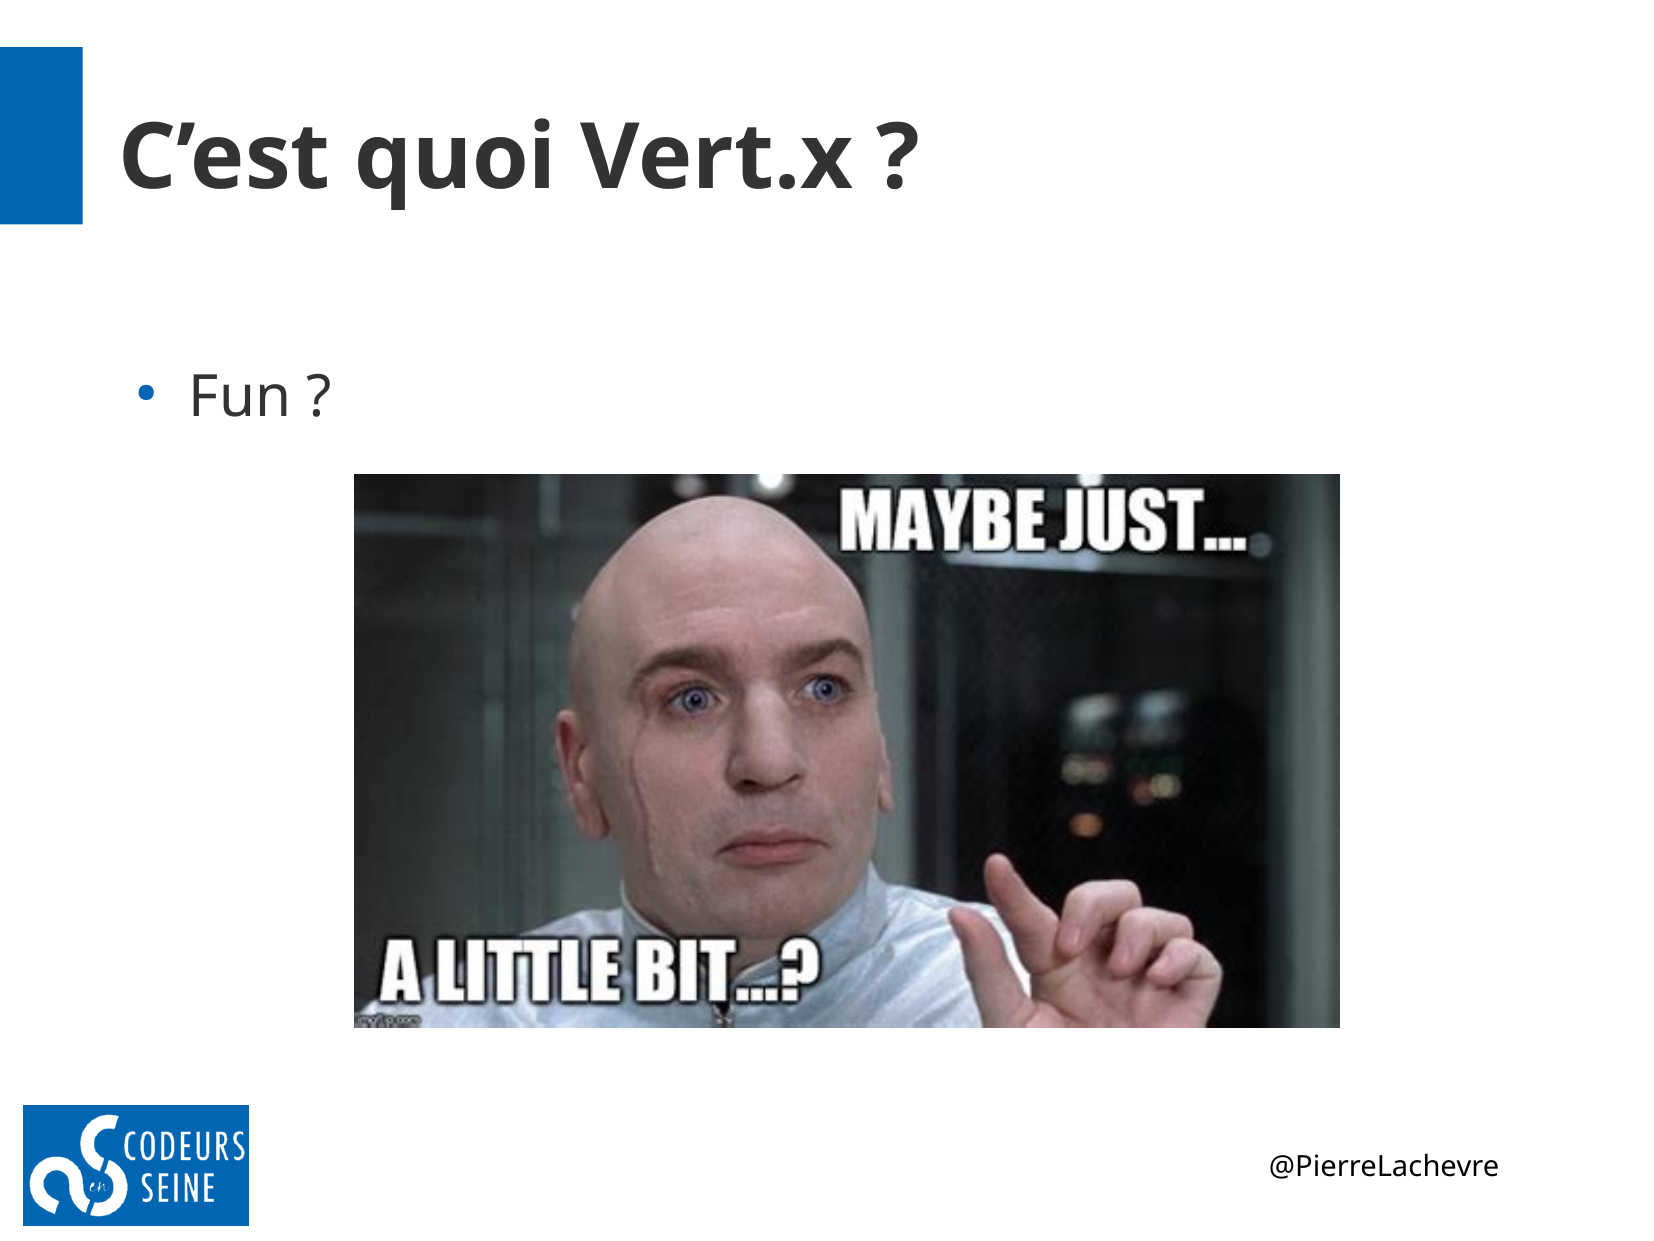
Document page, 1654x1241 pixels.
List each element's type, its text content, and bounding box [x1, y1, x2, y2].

picture [23, 1105, 249, 1226]
picture [354, 474, 1340, 1028]
list Fun ? [118, 354, 1536, 1074]
title C’est quoi Vert.x ? [118, 49, 1571, 257]
